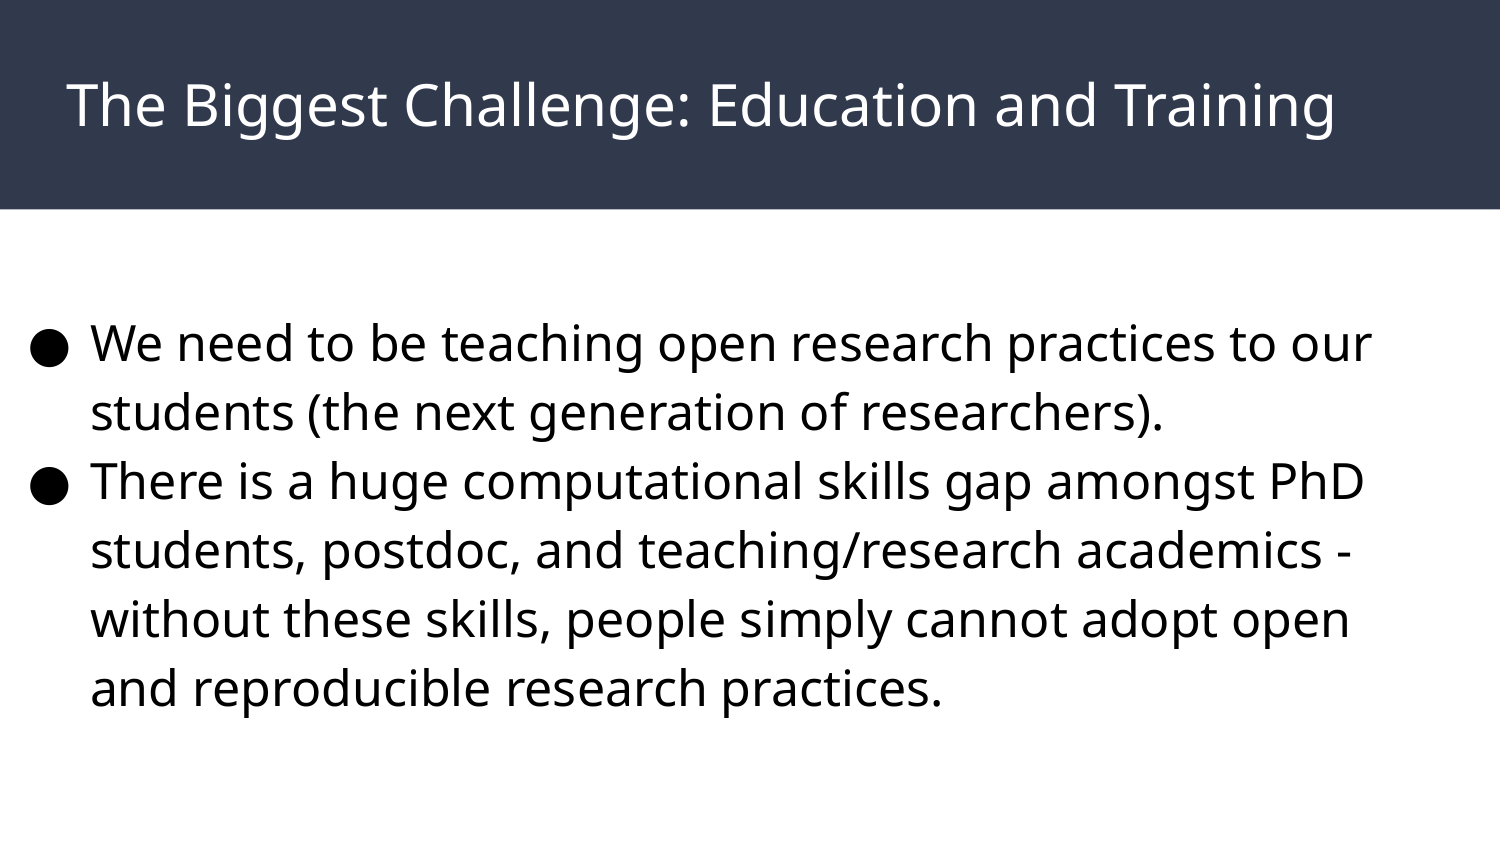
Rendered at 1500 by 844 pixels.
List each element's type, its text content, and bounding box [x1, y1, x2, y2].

text_box We need to be teaching open research practices to our students (the next generation of researchers). There is a huge computational skills gap amongst PhD students, postdoc, and teaching/research academics - without these skills, people simply cannot adopt open and reproducible research practices. [0, 287, 1449, 814]
title The Biggest Challenge: Education and Training [51, 53, 1449, 220]
